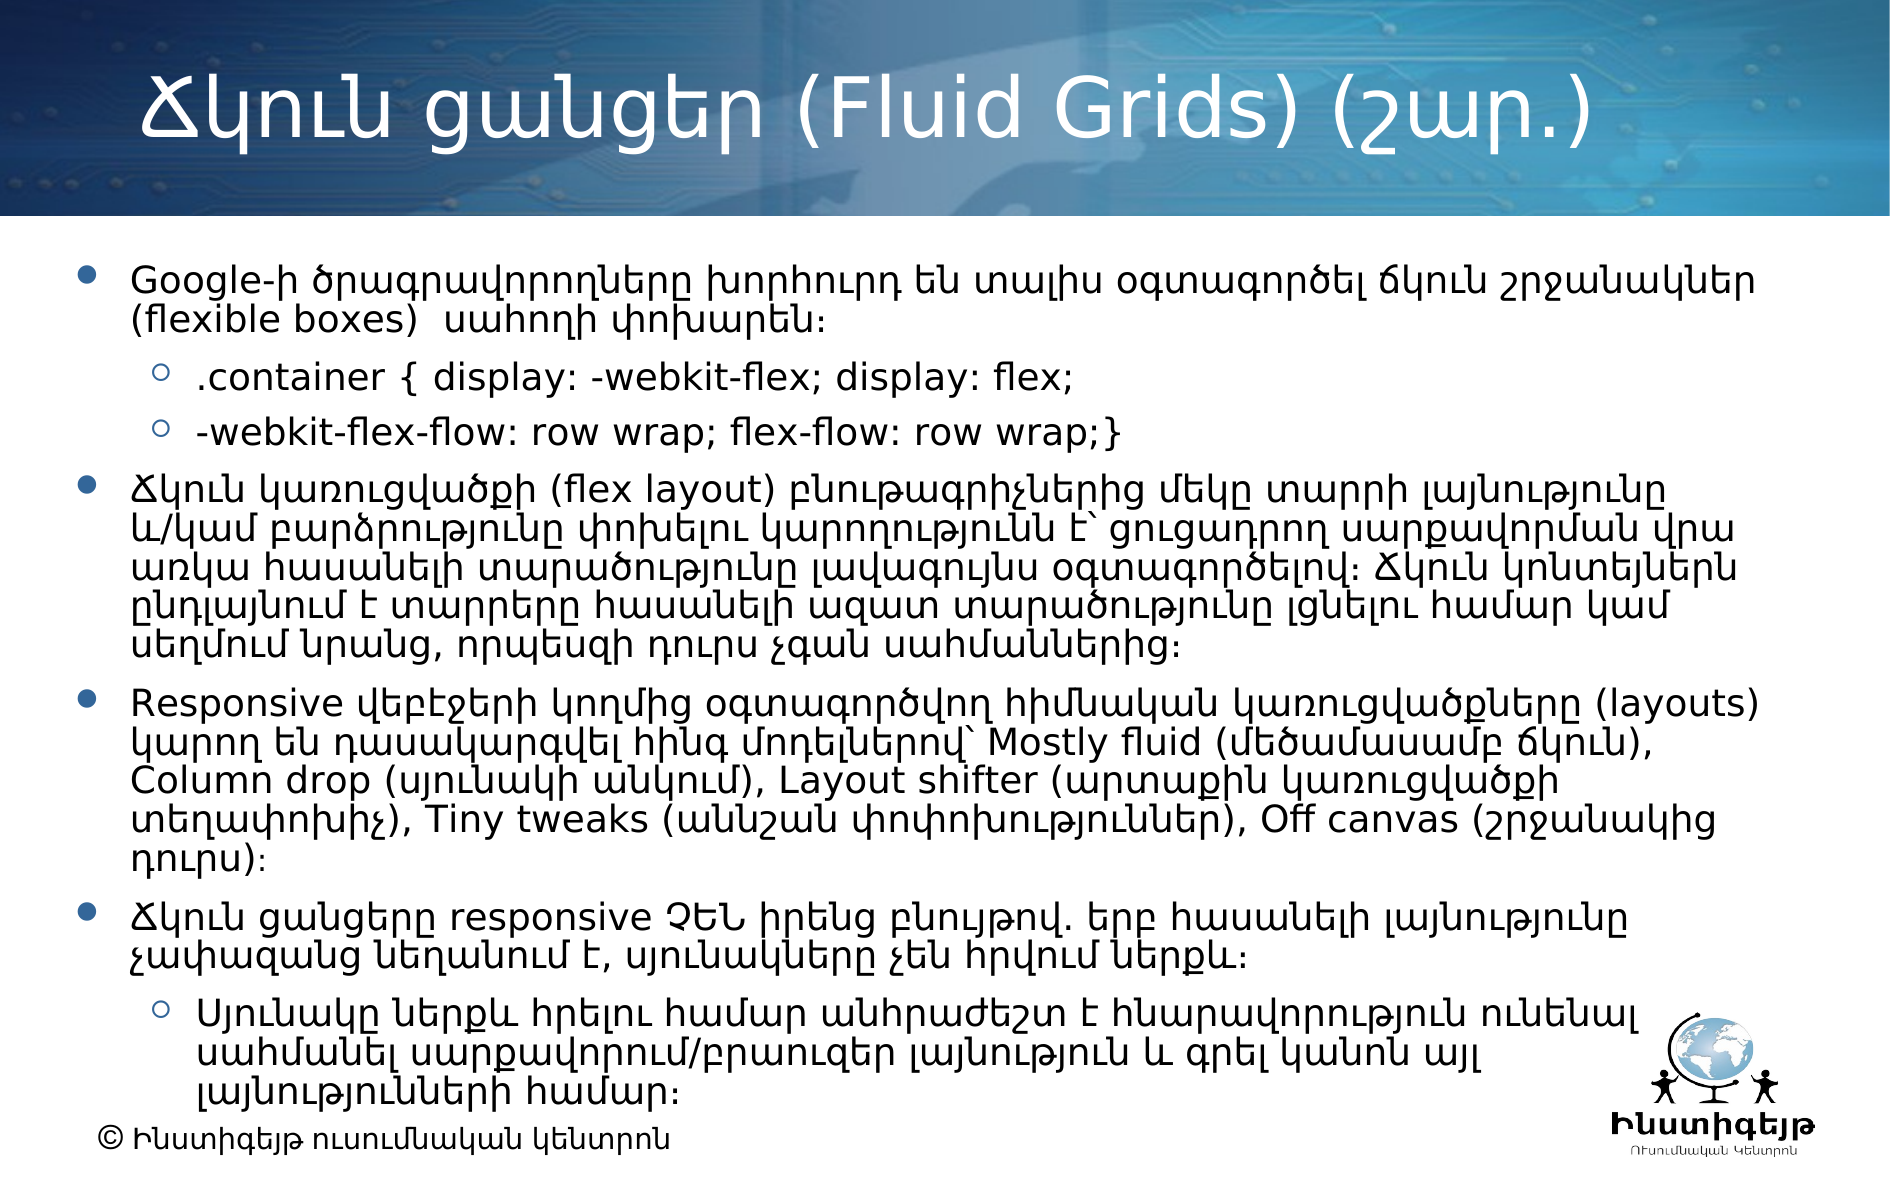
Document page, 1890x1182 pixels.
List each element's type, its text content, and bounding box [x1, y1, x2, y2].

list Google-ի ծրագրավորողները խորհուրդ են տալիս օգտագործել ճկուն շրջանակներ (flexible boxes) սահողի փոխարեն։ .container { display: -webkit-flex; display: flex; -webkit-flex-flow: row wrap; flex-flow: row wrap;} Ճկուն կառուցվածքի (flex layout) բնութագրիչներից մեկը տարրի լայնությունը և/կամ բարձրությունը փոխելու կարողությունն է՝ ցուցադրող սարքավորման վրա առկա հասանելի տարածությունը լավագույնս օգտագործելով։ Ճկուն կոնտեյներն ընդլայնում է տարրերը հասանելի ազատ տարածությունը լցնելու համար կամ սեղմում նրանց, որպեսզի դուրս չգան սահմաններից։ Responsive վեբէջերի կողմից օգտագործվող հիմնական կառուցվածքները (layouts) կարող են դասակարգվել հինգ մոդելներով՝ Mostly fluid (մեծամասամբ ճկուն), Column drop (սյունակի անկում), Layout shifter (արտաքին կառուցվածքի տեղափոխիչ), Tiny tweaks (աննշան փոփոխություններ), Off canvas (շրջանակից դուրս): Ճկուն ցանցերը responsive ՉԵՆ իրենց բնույթով․ երբ հասանելի լայնությունը չափազանց նեղանում է, սյունակները չեն հրվում ներքև։ Սյունակը ներքև հրելու համար անհրաժեշտ է հնարավորություն ունենալ սահմանել սարքավորում/բրաուզեր լայնություն և գրել կանոն այլ լայնությունների համար։ [75, 262, 1801, 289]
picture [1612, 1012, 1815, 1157]
picture [0, 0, 1890, 216]
